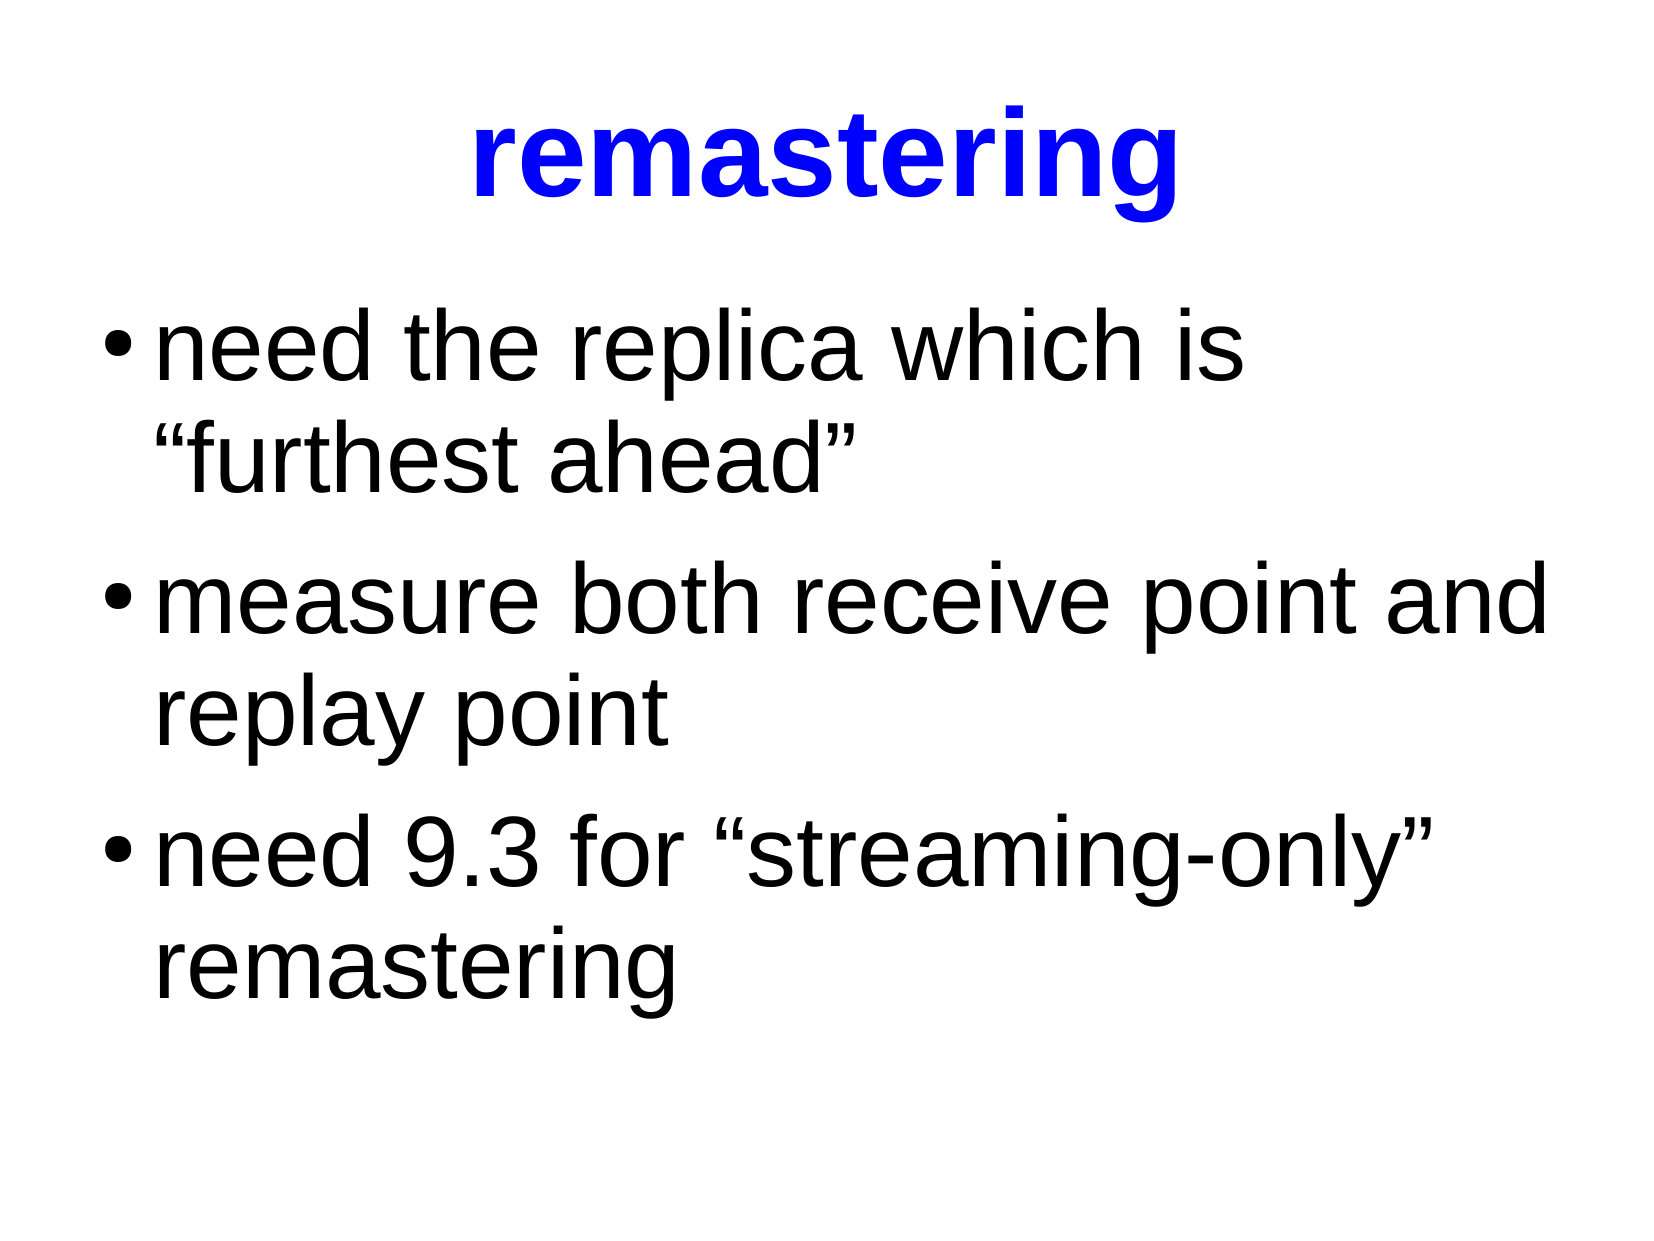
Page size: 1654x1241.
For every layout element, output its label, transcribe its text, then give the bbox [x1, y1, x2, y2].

title remastering [82, 49, 1571, 257]
list need the replica which is “furthest ahead” measure both receive point and replay point need 9.3 for “streaming-only” remastering [82, 290, 1591, 1130]
